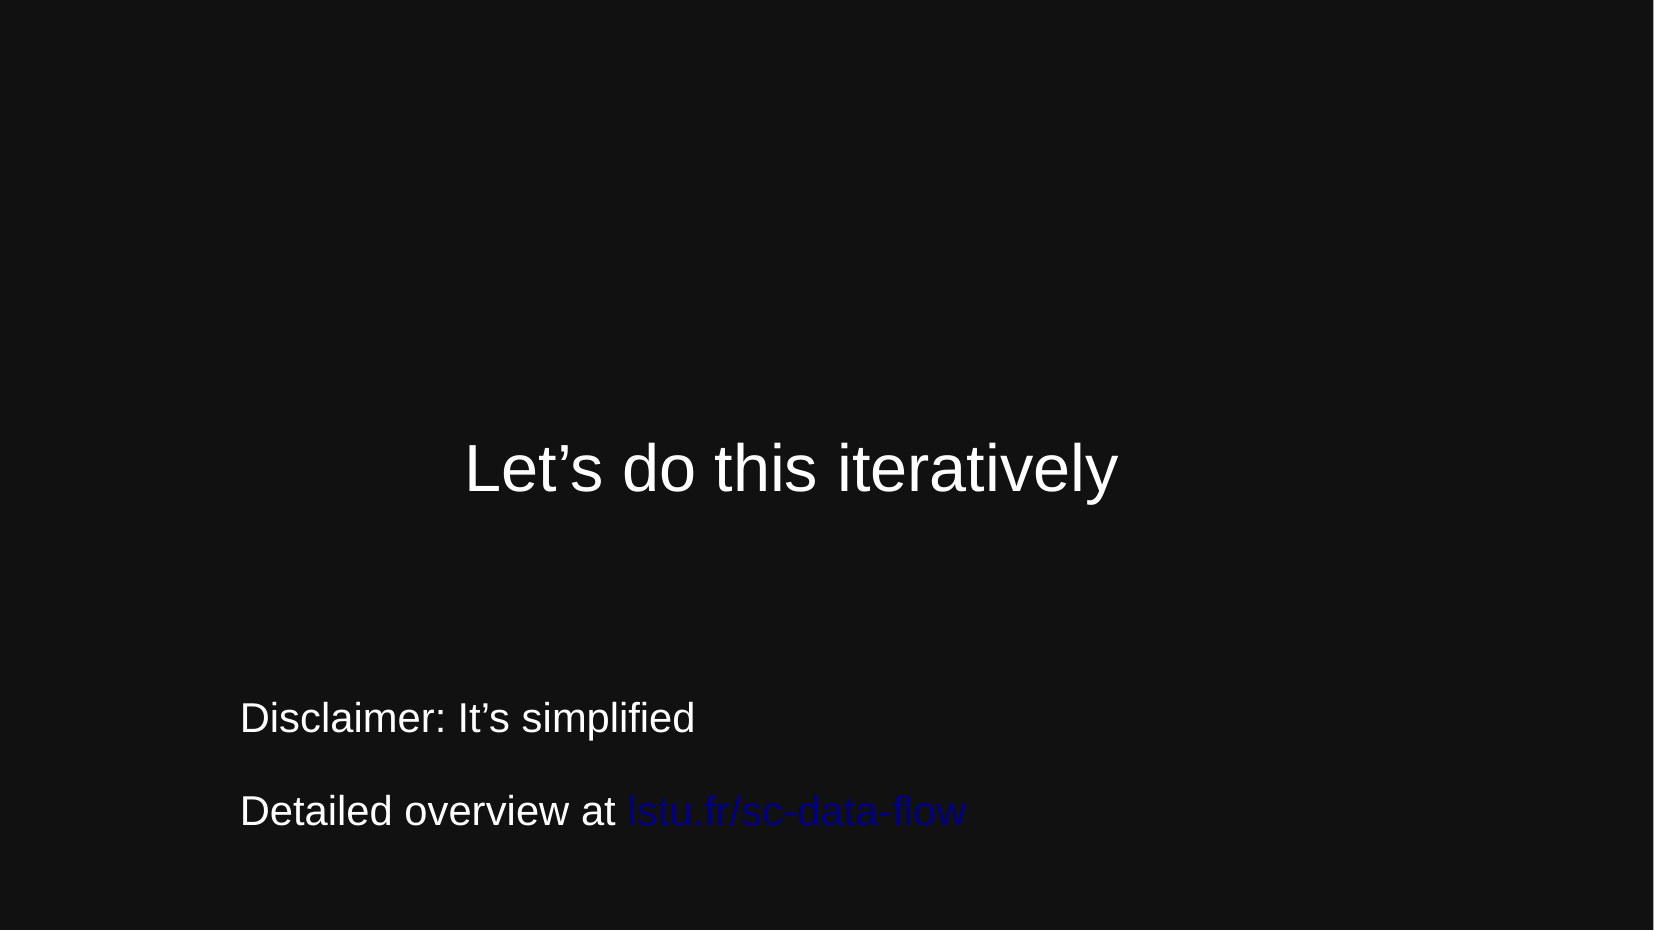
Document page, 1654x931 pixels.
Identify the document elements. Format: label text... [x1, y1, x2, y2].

text_box Disclaimer: It’s simplified Detailed overview at lstu.fr/sc-data-flow [225, 673, 1388, 856]
text_box Let’s do this iteratively [450, 377, 1201, 560]
